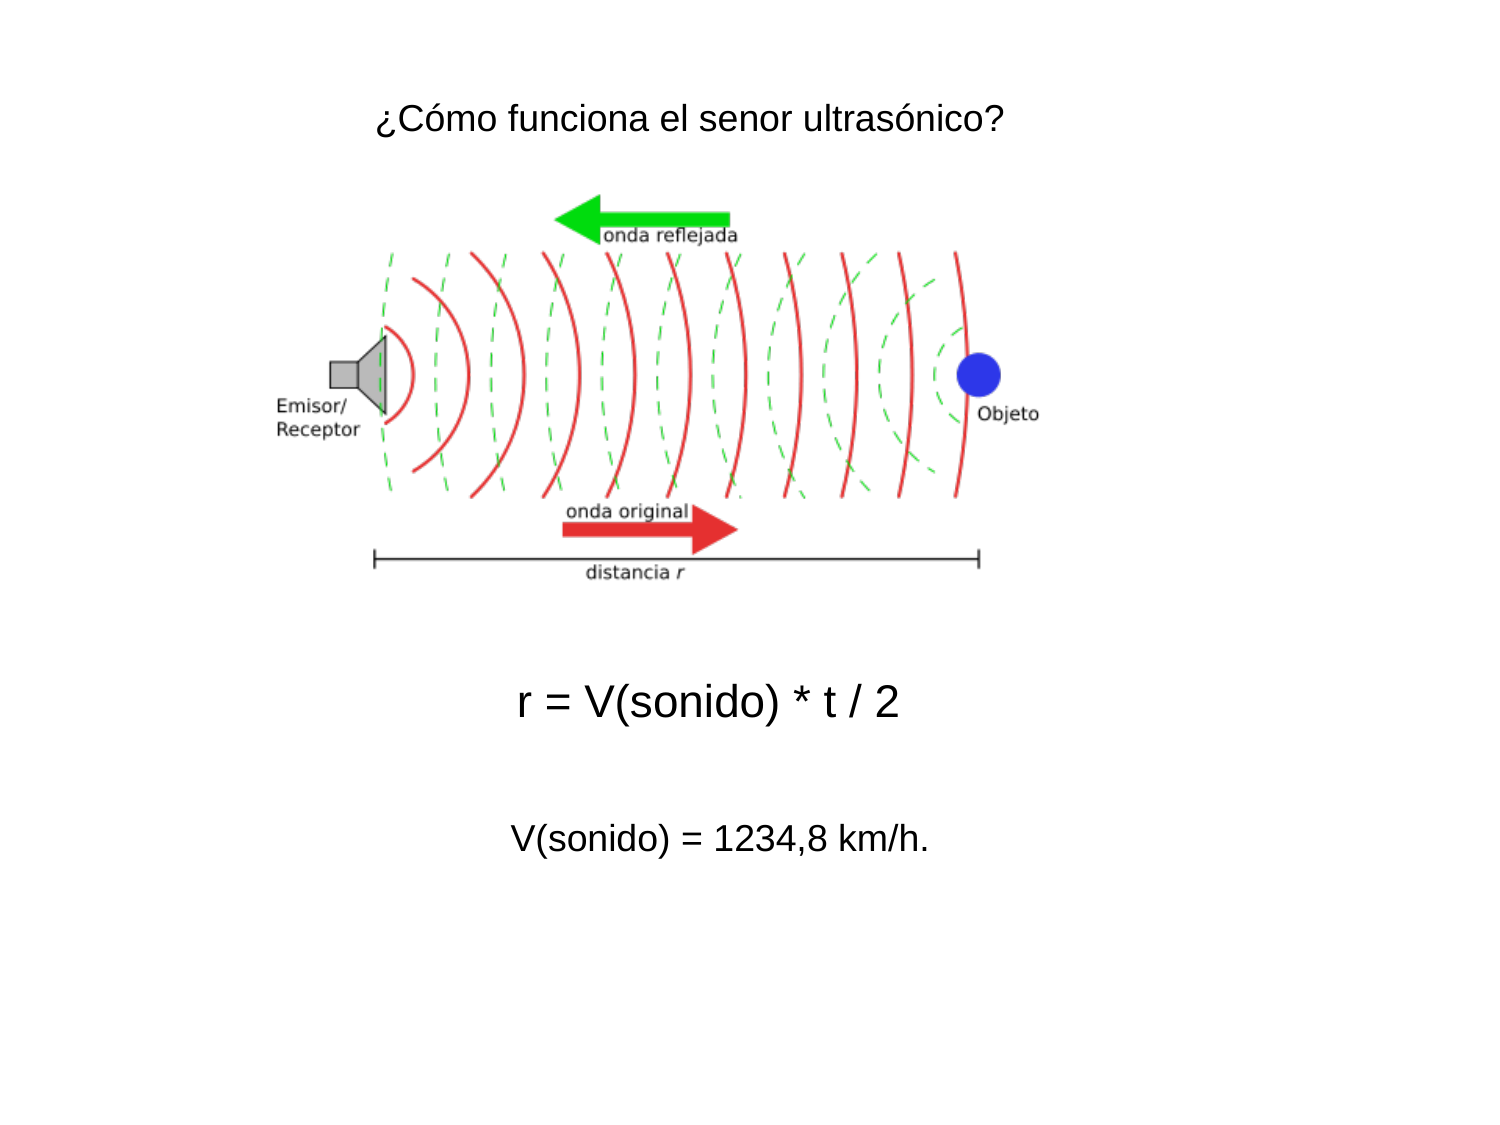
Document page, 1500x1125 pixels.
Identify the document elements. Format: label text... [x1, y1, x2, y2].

text_box r = V(sonido) * t / 2 [502, 668, 939, 736]
text_box V(sonido) = 1234,8 km/h. [485, 810, 946, 867]
text_box ¿Cómo funciona el senor ultrasónico? [360, 90, 1020, 147]
picture [275, 179, 1051, 596]
